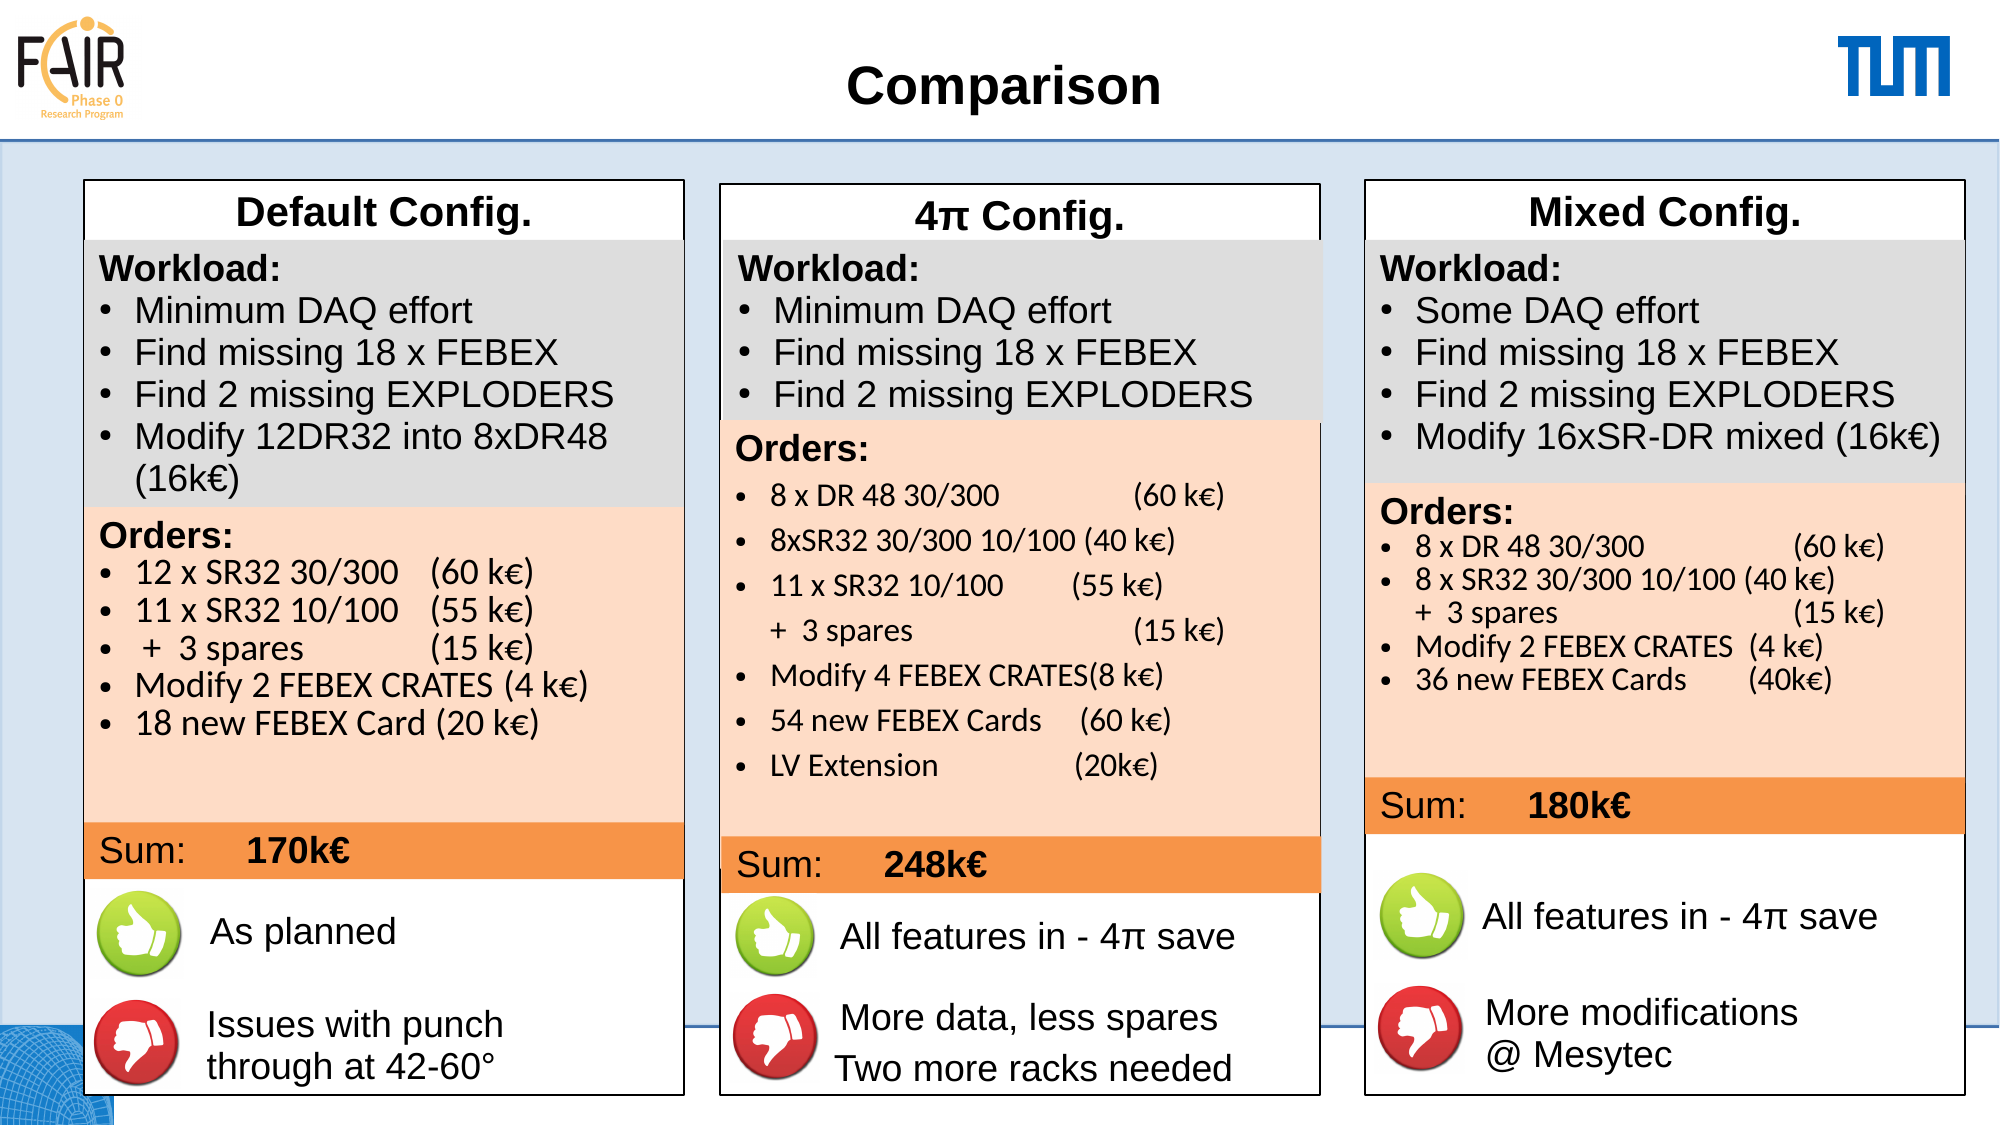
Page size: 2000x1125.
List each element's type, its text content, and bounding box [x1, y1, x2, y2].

text_box Workload: Minimum DAQ effort Find missing 18 x FEBEX Find 2 missing EXPLODERS Modify 12DR32 into 8xDR48 (16k€) [84, 239, 685, 507]
text_box 4π Config. [720, 869, 1321, 1096]
picture [0, 1025, 114, 1125]
text_box 4π Config. [720, 183, 1321, 420]
text_box Orders: 12 x SR32 30/300 (60 k€) 11 x SR32 10/100 (55 k€) + 3 spares (15 k€) Modify 2 FEBEX CRATES (4 k€) 18 new FEBEX Card (20 k€) [84, 507, 685, 822]
text_box More data, less spares [825, 989, 1276, 1040]
text_box Issues with punch through at 42-60° [191, 996, 627, 1096]
text_box Workload: Some DAQ effort Find missing 18 x FEBEX Find 2 missing EXPLODERS Modify 16xSR-DR mixed (16k€) [1365, 239, 1966, 483]
picture [1374, 983, 1465, 1074]
text_box More modifications @ Mesytec [1470, 983, 1951, 1083]
text_box Two more racks needed [819, 1040, 1381, 1125]
text_box Default Config. [84, 880, 685, 1096]
picture [1373, 870, 1468, 960]
picture [729, 893, 817, 978]
text_box Orders: 8 x DR 48 30/300 (60 k€) 8xSR32 30/300 10/100 (40 k€) 11 x SR32 10/100 (55 k€) + 3 spares (15 k€) Modify 4 FEBEX CRATES(8 k€) 54 new FEBEX Cards (60 k€) LV Extension (20k€) [720, 420, 1321, 869]
text_box All features in - 4π save [1467, 887, 1903, 945]
picture [90, 888, 184, 979]
text_box Mixed Config. [1365, 179, 1966, 239]
picture [729, 992, 820, 1083]
text_box Sum: 248k€ [721, 836, 1322, 894]
text_box Comparison [405, 48, 1606, 124]
text_box Sum: 170k€ [84, 822, 685, 880]
picture [15, 15, 142, 120]
text_box Sum: 180k€ [1365, 777, 1966, 835]
text_box Workload: Minimum DAQ effort Find missing 18 x FEBEX Find 2 missing EXPLODERS [723, 239, 1324, 423]
text_box As planned [195, 903, 616, 961]
text_box Mixed Config. [1365, 835, 1966, 1096]
text_box Orders: 8 x DR 48 30/300 (60 k€) 8 x SR32 30/300 10/100 (40 k€) + 3 spares (15 k€) Modify 2 FEBEX CRATES (4 k€) 36 new FEBEX Cards (40k€) [1365, 483, 1966, 777]
picture [90, 998, 181, 1089]
text_box All features in - 4π save [825, 908, 1261, 966]
text_box Default Config. [84, 179, 685, 239]
picture [1838, 36, 1950, 96]
